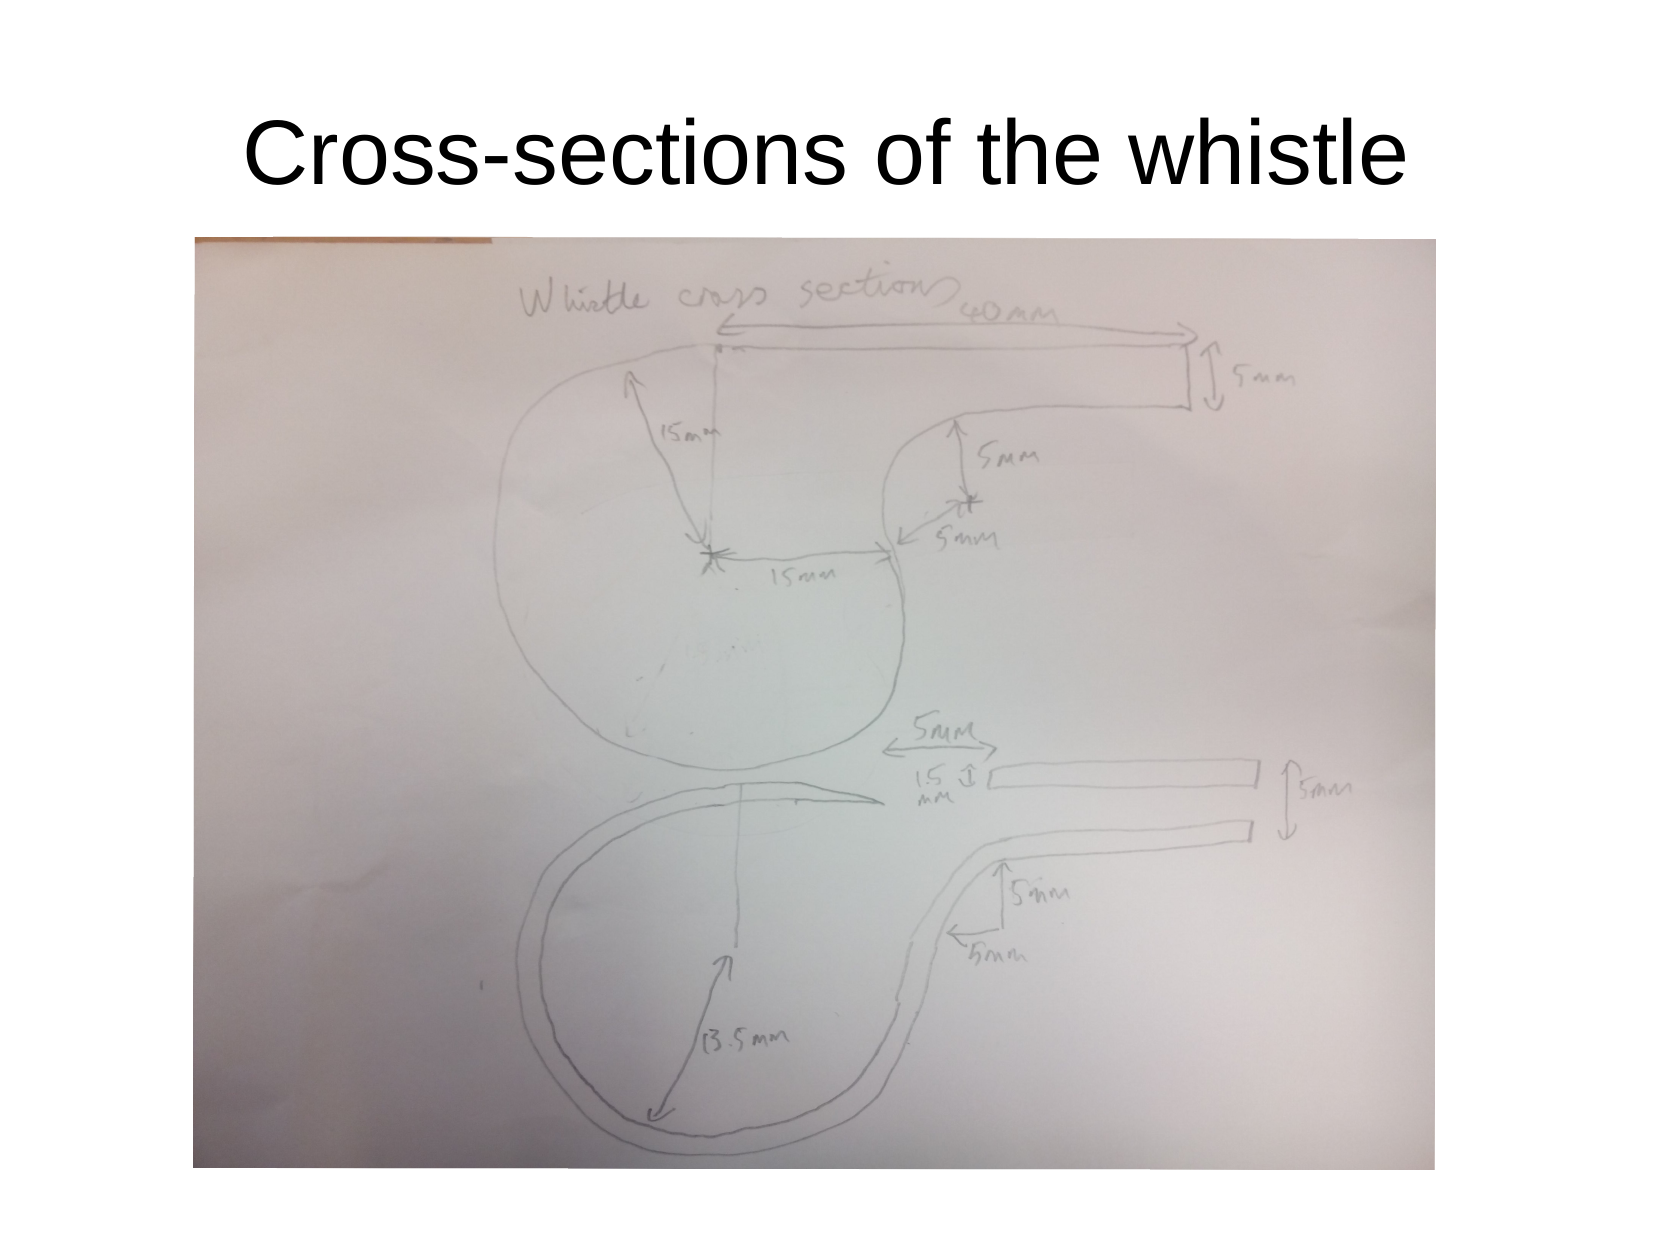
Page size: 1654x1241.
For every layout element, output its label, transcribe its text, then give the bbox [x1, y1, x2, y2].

picture [192, 236, 1436, 1170]
title Cross-sections of the whistle [82, 49, 1571, 257]
